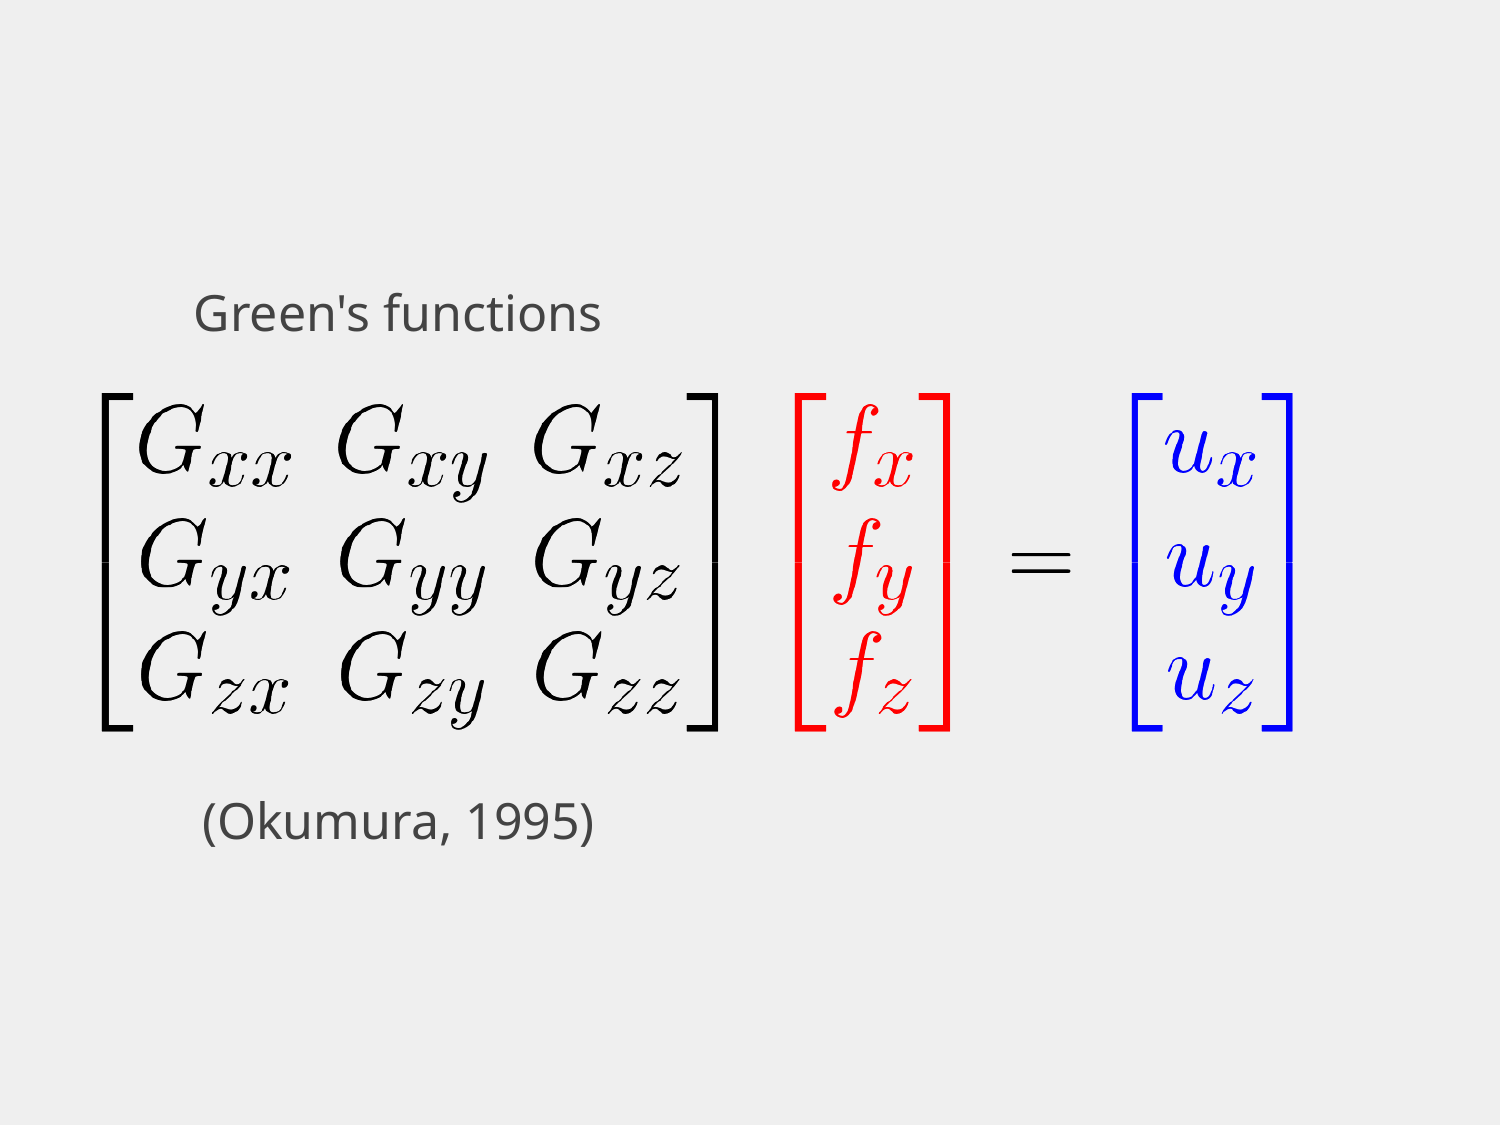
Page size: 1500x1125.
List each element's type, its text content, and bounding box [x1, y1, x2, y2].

picture [101, 392, 1293, 732]
subtitle Green's functions [157, 266, 639, 351]
subtitle (Okumura, 1995) [157, 774, 639, 859]
